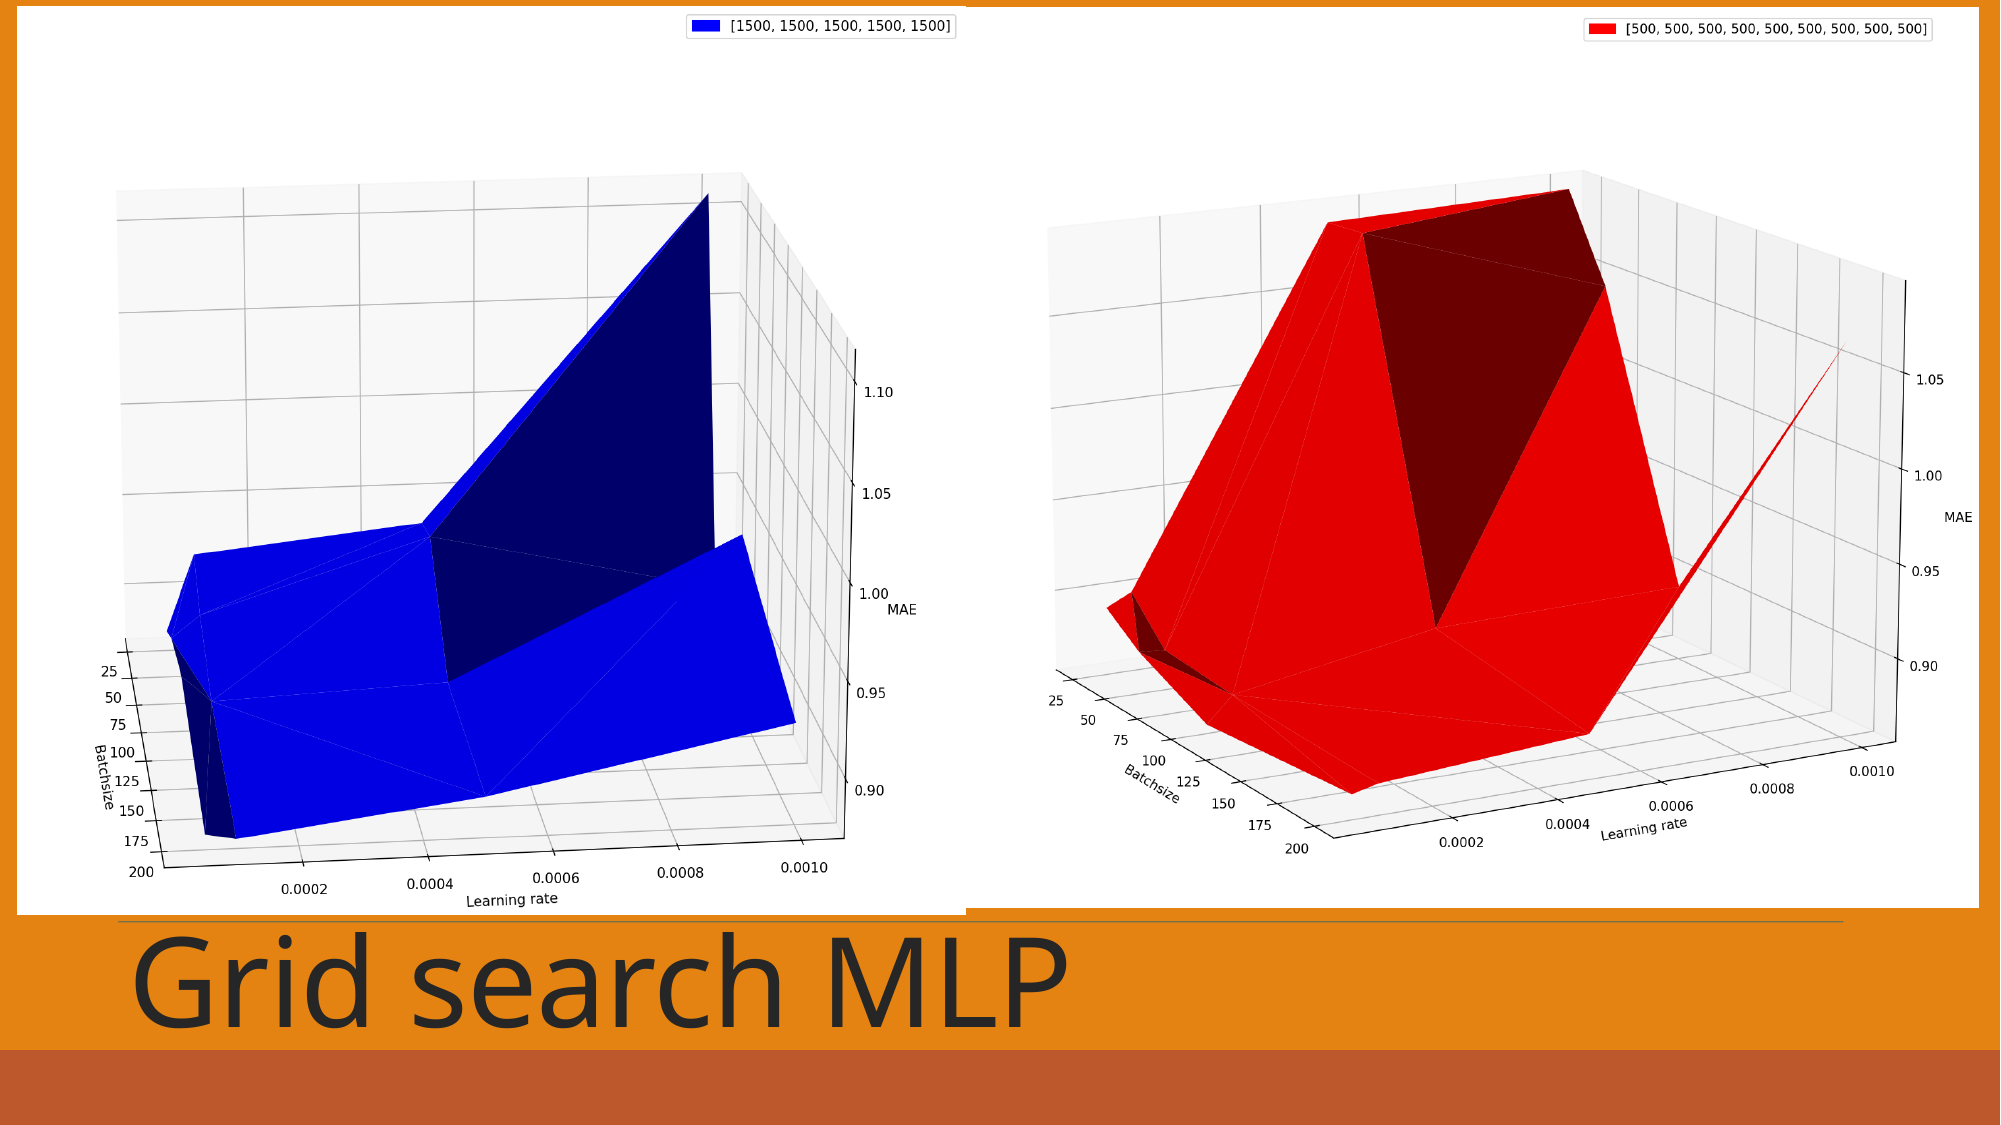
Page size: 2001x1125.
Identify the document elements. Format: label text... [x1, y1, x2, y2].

text_box [0, 0, 2000, 1125]
title Grid search MLP [113, 908, 1904, 1039]
picture [17, 6, 1979, 915]
